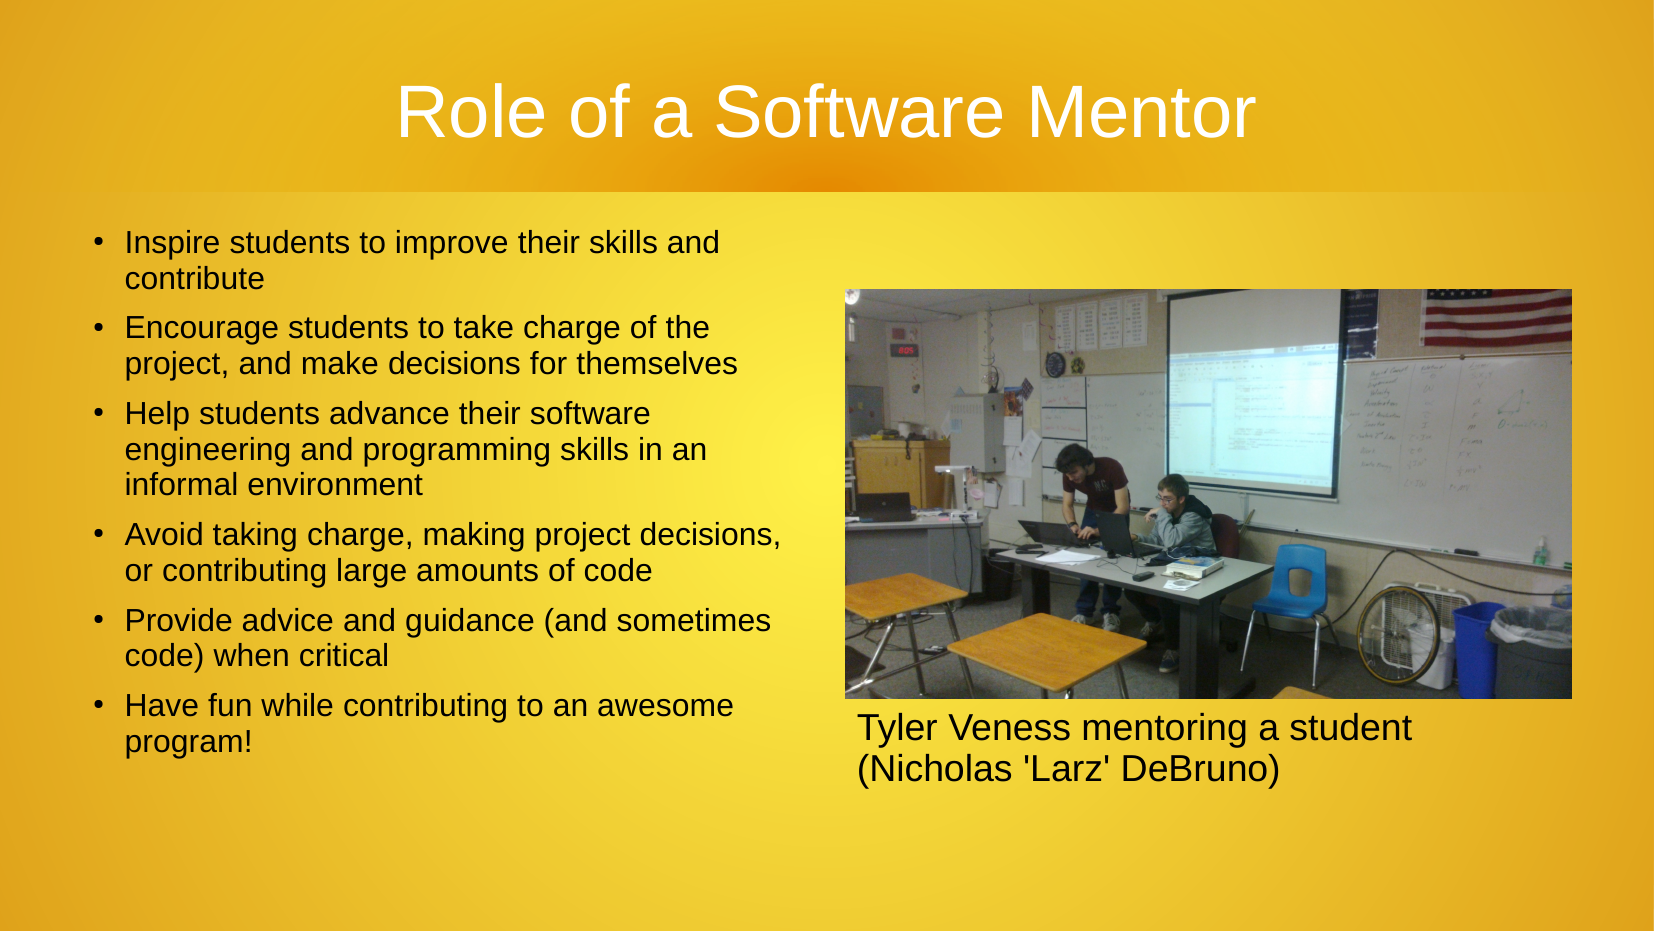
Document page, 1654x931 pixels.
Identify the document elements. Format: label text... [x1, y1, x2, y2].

picture [845, 289, 1572, 698]
text_box Tyler Veness mentoring a student (Nicholas 'Larz' DeBruno) [842, 698, 1572, 798]
title Role of a Software Mentor [82, 35, 1571, 189]
list Inspire students to improve their skills and contribute Encourage students to take charge of the project, and make decisions for themselves Help students advance their software engineering and programming skills in an informal environment Avoid taking charge, making project decisions, or contributing large amounts of code Provide advice and guidance (and sometimes code) when critical Have fun while contributing to an awesome program! [82, 224, 809, 764]
